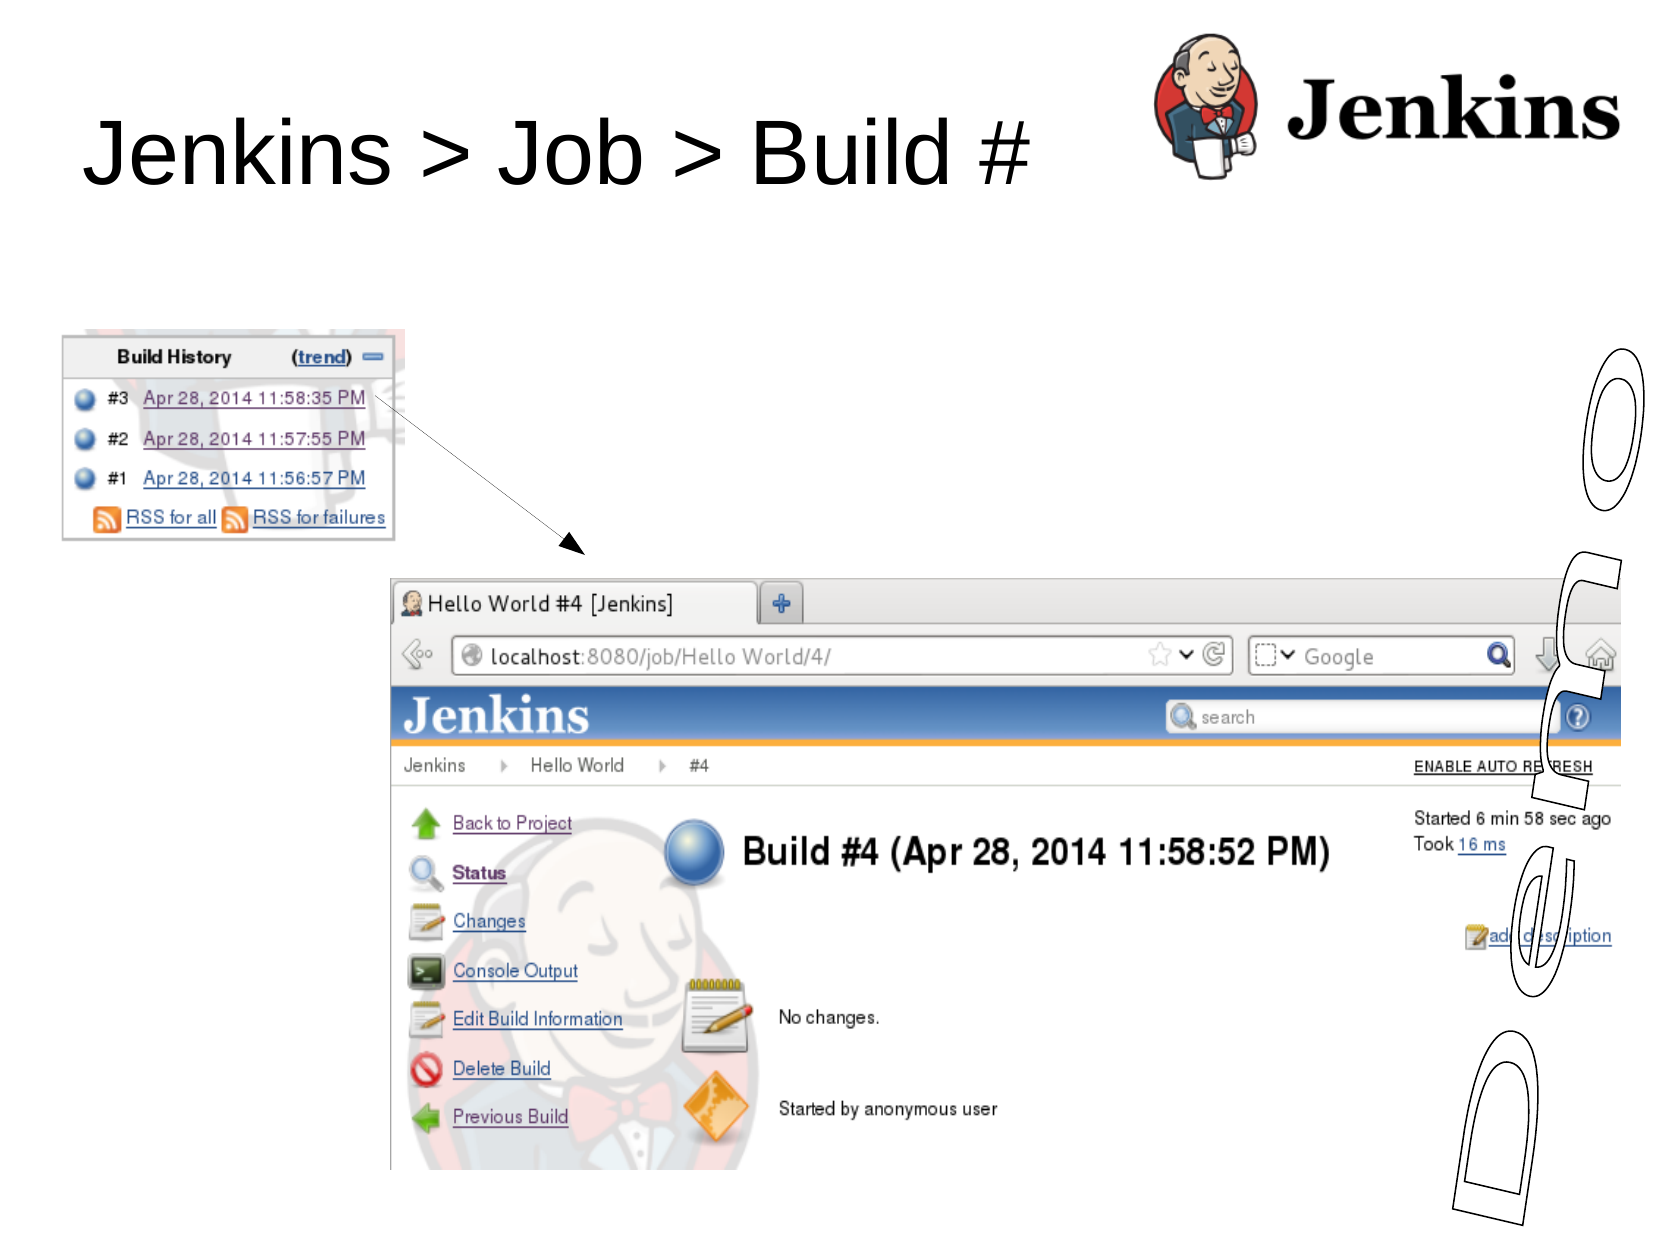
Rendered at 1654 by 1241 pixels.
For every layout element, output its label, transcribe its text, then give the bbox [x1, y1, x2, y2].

picture [1467, 1063, 1528, 1171]
text_box Demo [1452, 1031, 1538, 1226]
picture [390, 578, 1621, 1171]
picture [59, 329, 406, 546]
picture [1140, 29, 1623, 181]
title Jenkins > Job > Build # [82, 49, 1571, 257]
text_box Demo [1510, 846, 1575, 997]
text_box Demo [1531, 552, 1622, 810]
text_box Demo [1583, 349, 1644, 511]
